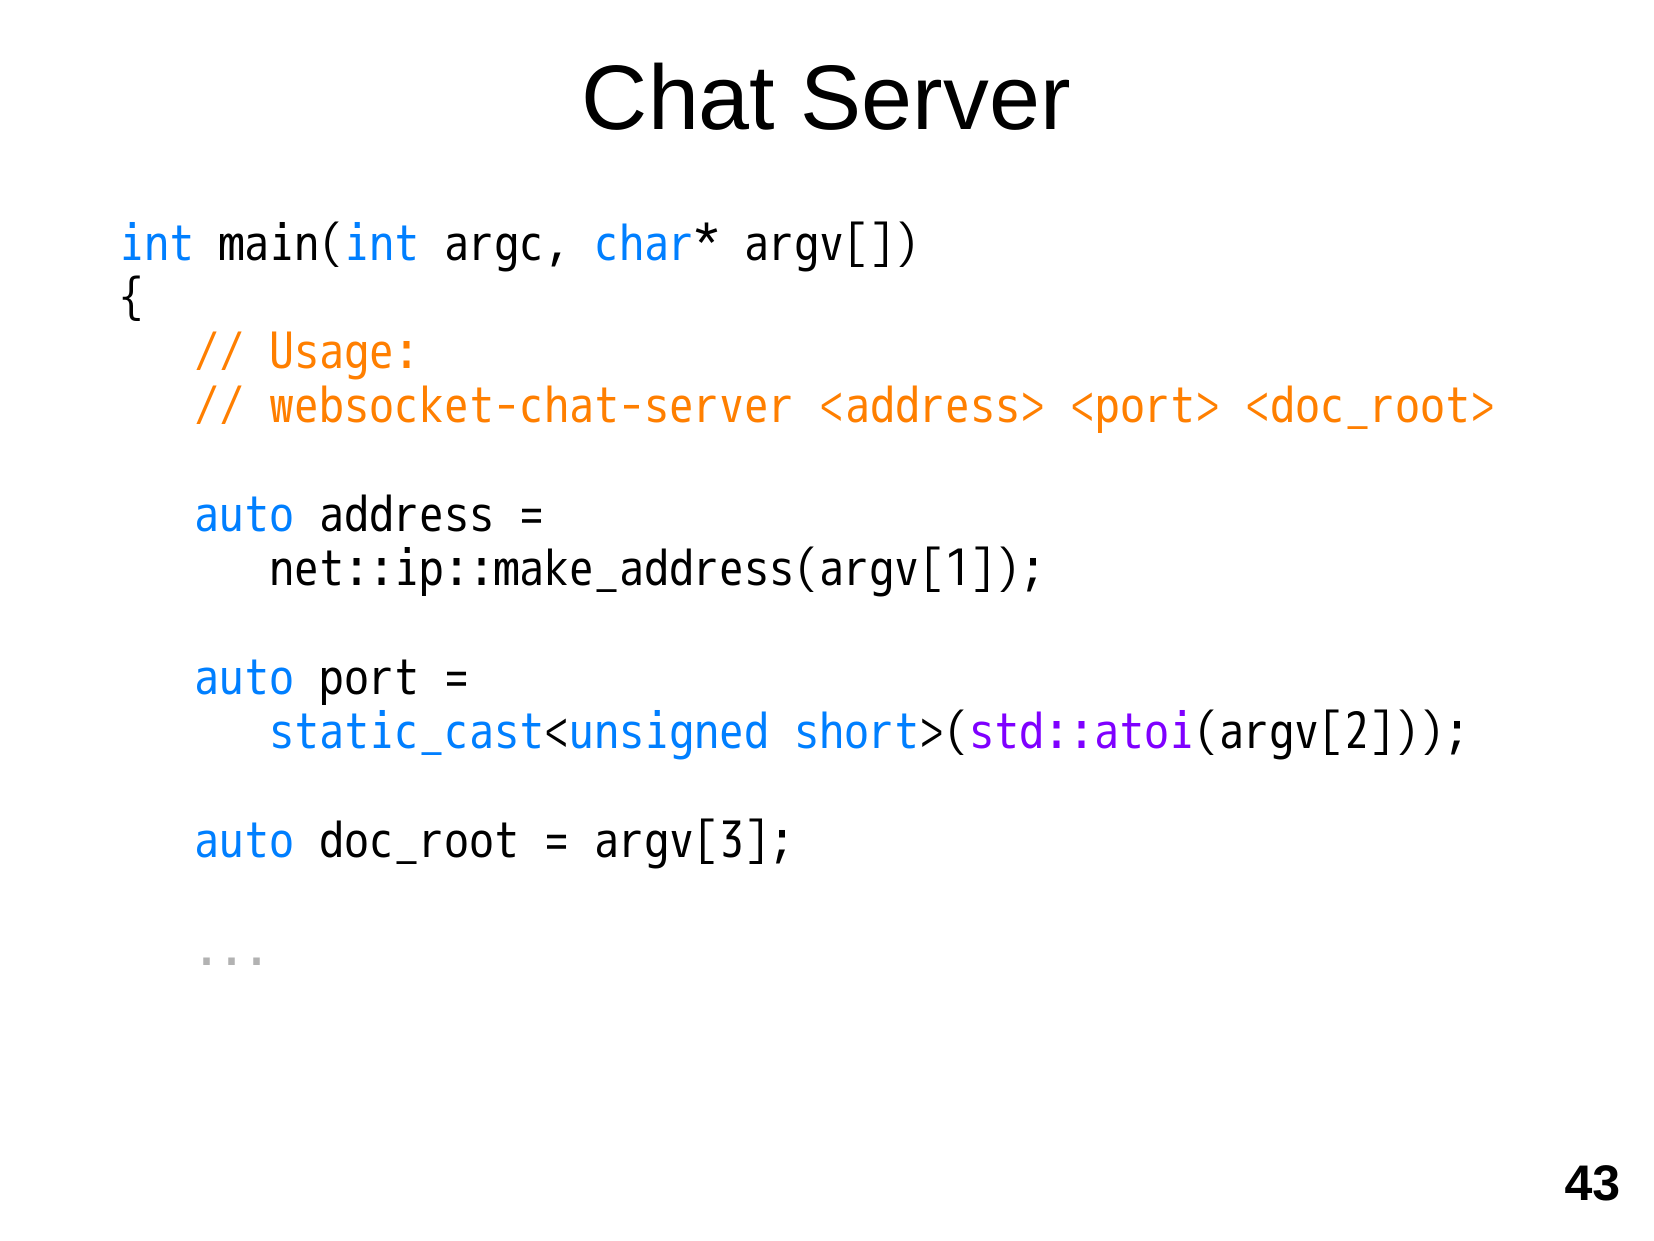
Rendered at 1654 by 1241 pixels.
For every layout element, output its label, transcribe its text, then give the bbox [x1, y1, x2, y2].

text_box int main(int argc, char* argv[]) { // Usage: // websocket-chat-server <address> <port> <doc_root> auto address = net::ip::make_address(argv[1]); auto port = static_cast<unsigned short>(std::atoi(argv[2])); auto doc_root = argv[3]; ... [104, 210, 1575, 985]
title Chat Server [82, 15, 1571, 181]
